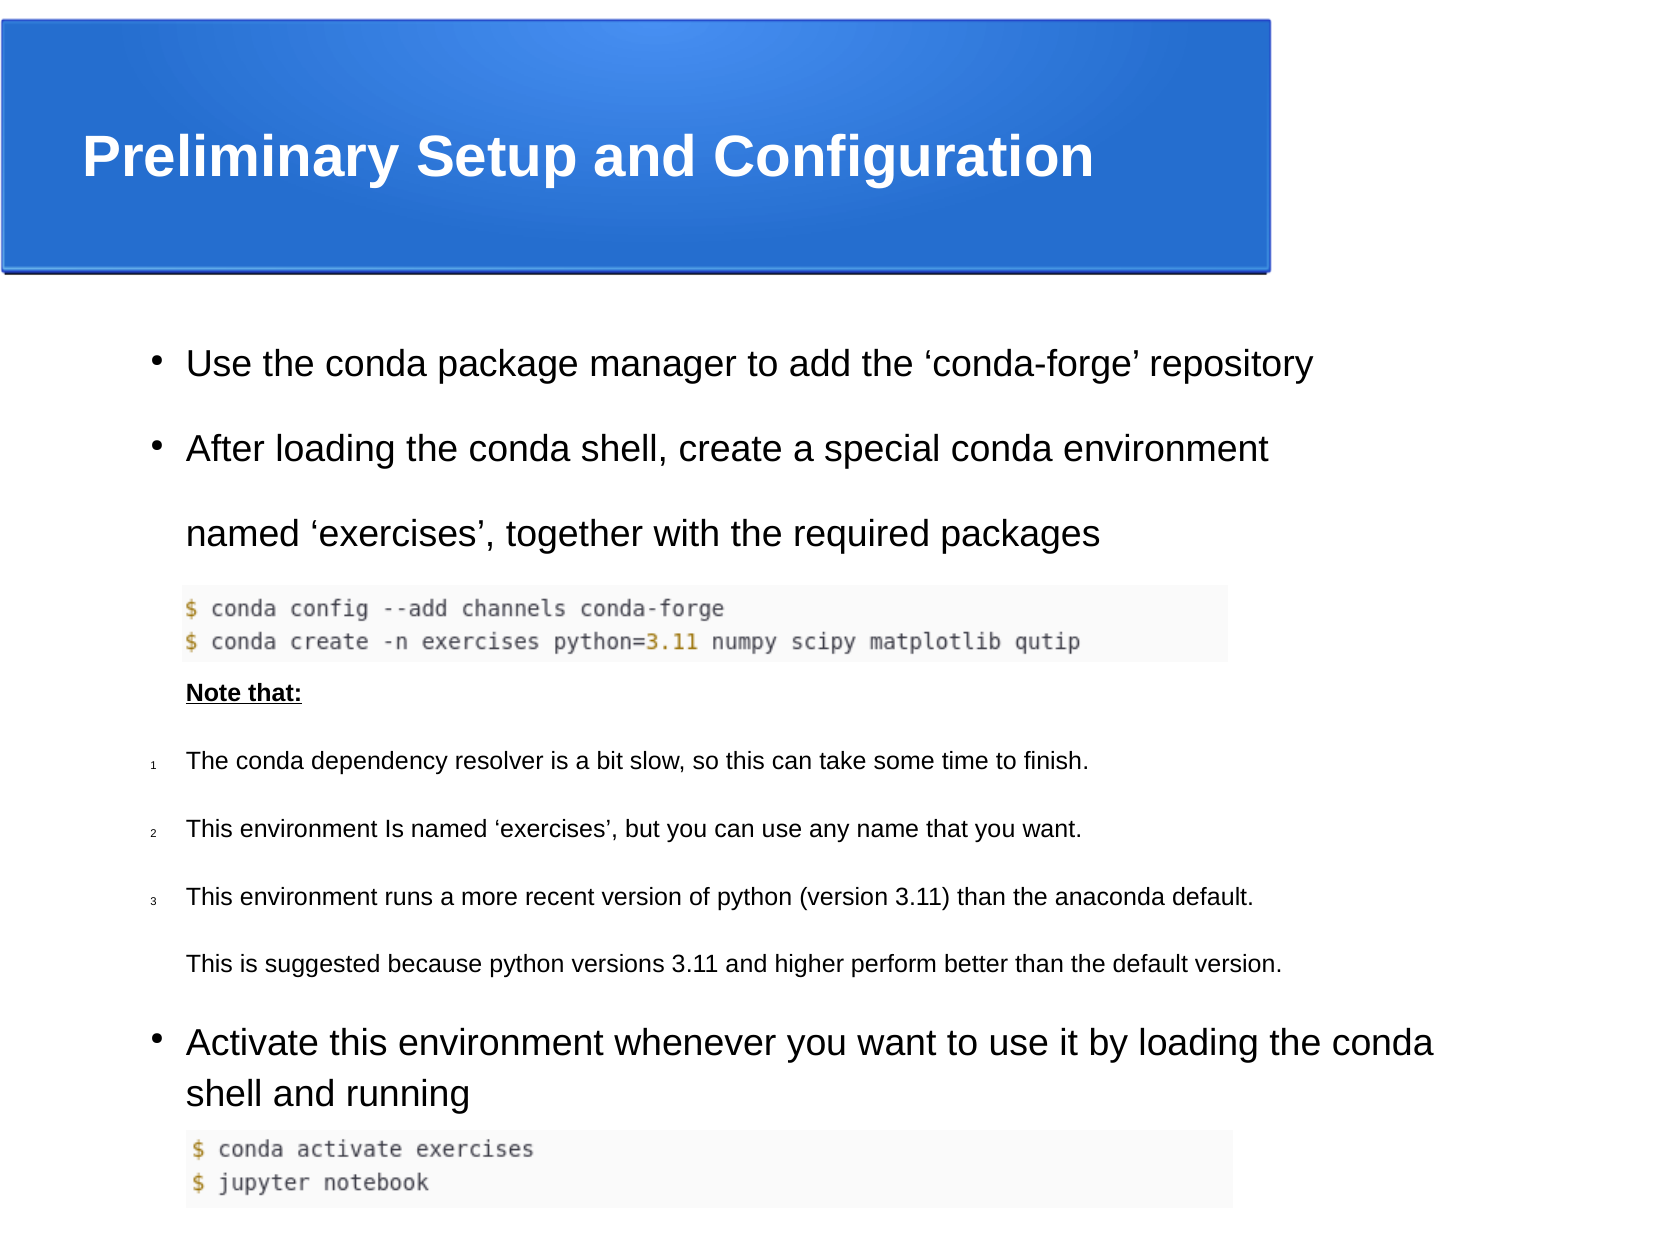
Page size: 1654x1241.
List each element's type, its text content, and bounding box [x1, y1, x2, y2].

text_box Preliminary Setup and Configuration [82, 49, 1571, 257]
text_box Use the conda package manager to add the ‘conda-forge’ repository After loading the conda shell, create a special conda environment named ‘exercises’, together with the required packages Note that: The conda dependency resolver is a bit slow, so this can take some time to finish. This environment Is named ‘exercises’, but you can use any name that you want. This environment runs a more recent version of python (version 3.11) than the anaconda default. This is suggested because python versions 3.11 and higher perform better than the default version. Activate this environment whenever you want to use it by loading the conda shell and running [135, 324, 1481, 405]
picture [186, 1130, 1233, 1208]
picture [182, 585, 1228, 662]
picture [0, 17, 1275, 281]
